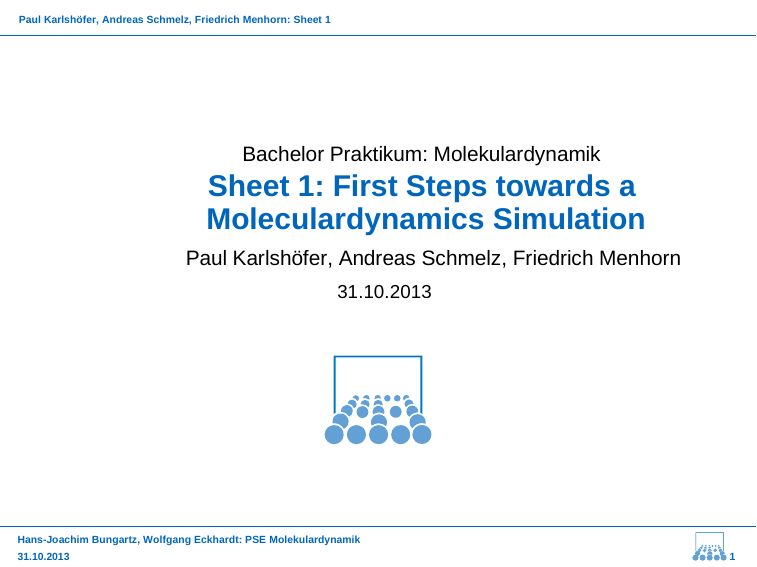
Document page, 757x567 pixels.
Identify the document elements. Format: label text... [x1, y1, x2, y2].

text_box 31.10.2013 [337, 281, 443, 306]
text_box [393, 394, 401, 402]
text_box Hans-Joachim Bungartz, Wolfgang Eckhardt: PSE Molekulardynamik [17, 533, 426, 548]
text_box 1 [729, 551, 735, 565]
text_box [346, 425, 366, 445]
text_box Bachelor Praktikum: Molekulardynamik [242, 142, 538, 169]
text_box [369, 394, 389, 445]
text_box [324, 355, 432, 445]
text_box [692, 532, 727, 561]
text_box [356, 394, 370, 418]
text_box Paul Karlshöfer, Andreas Schmelz, Friedrich Menhorn: Sheet 1 [18, 13, 427, 28]
text_box Sheet 1: First Steps towards a Moleculardynamics Simulation [206, 169, 574, 247]
text_box [389, 405, 402, 418]
text_box [391, 425, 411, 445]
text_box Paul Karlshöfer, Andreas Schmelz, Friedrich Menhorn [185, 247, 594, 278]
text_box [384, 394, 391, 402]
text_box 31.10.2013 [17, 551, 162, 565]
